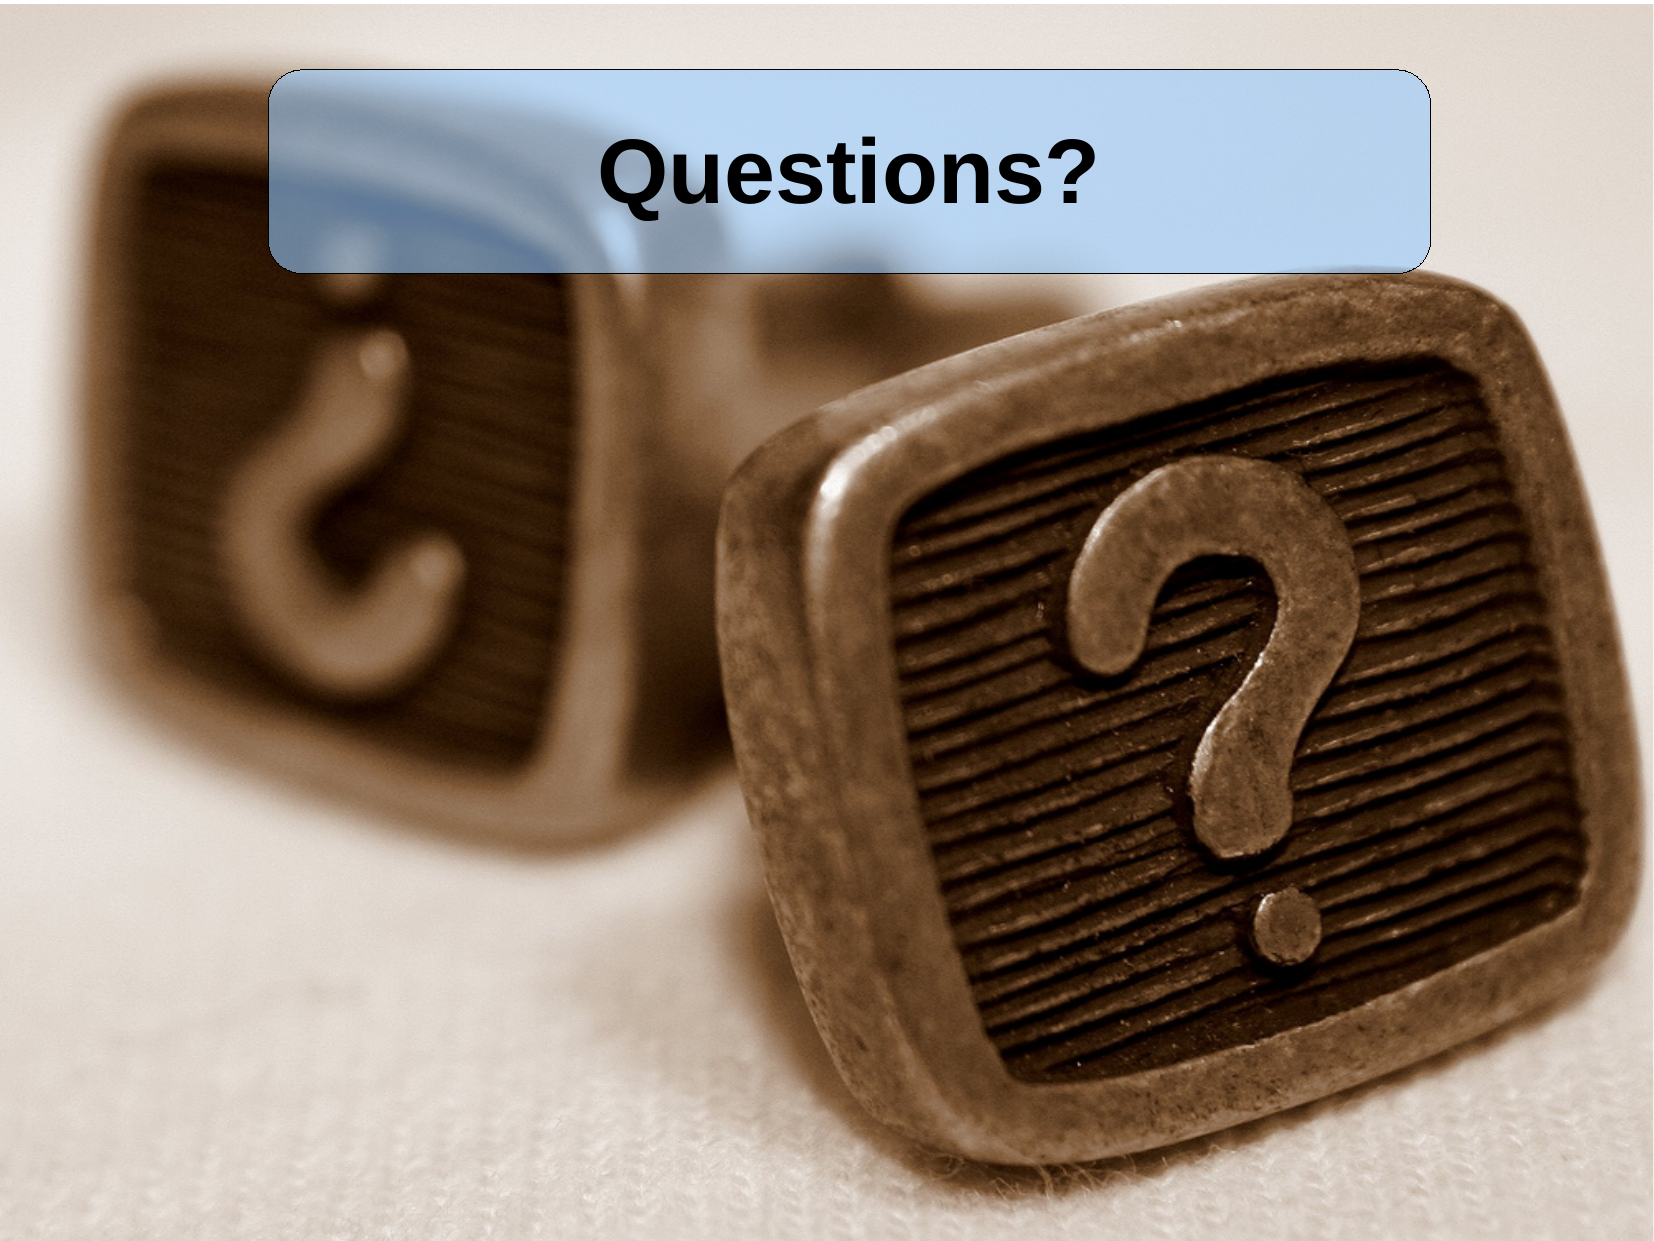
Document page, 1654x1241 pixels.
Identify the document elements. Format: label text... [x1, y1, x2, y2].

text_box Questions? [268, 69, 1431, 274]
picture [0, 4, 1654, 1241]
